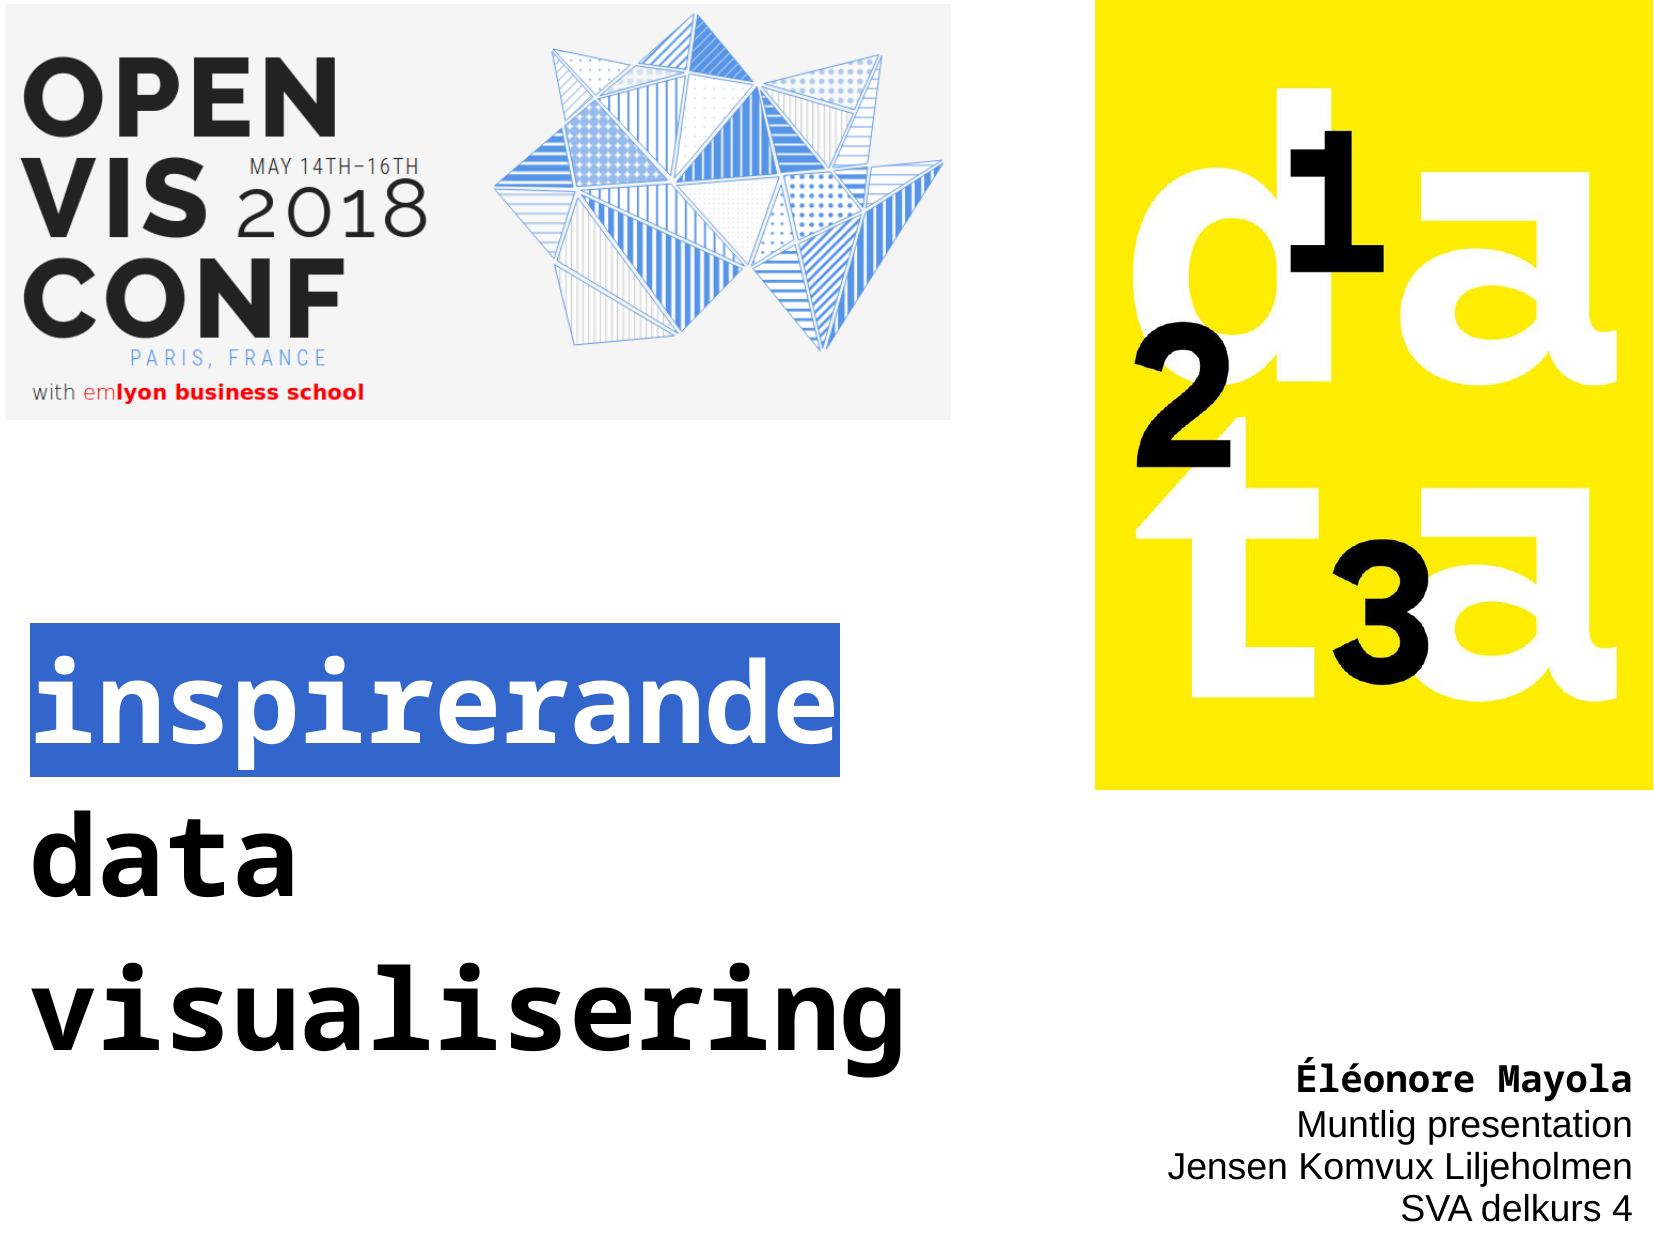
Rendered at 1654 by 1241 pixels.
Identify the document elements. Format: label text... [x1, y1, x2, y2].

title inspirerande data visualisering [29, 656, 963, 1050]
picture [1095, 0, 1654, 790]
text_box Éléonore Mayola Muntlig presentation Jensen Komvux Liljeholmen SVA delkurs 4 [1151, 1045, 1648, 1229]
picture [5, 4, 951, 420]
